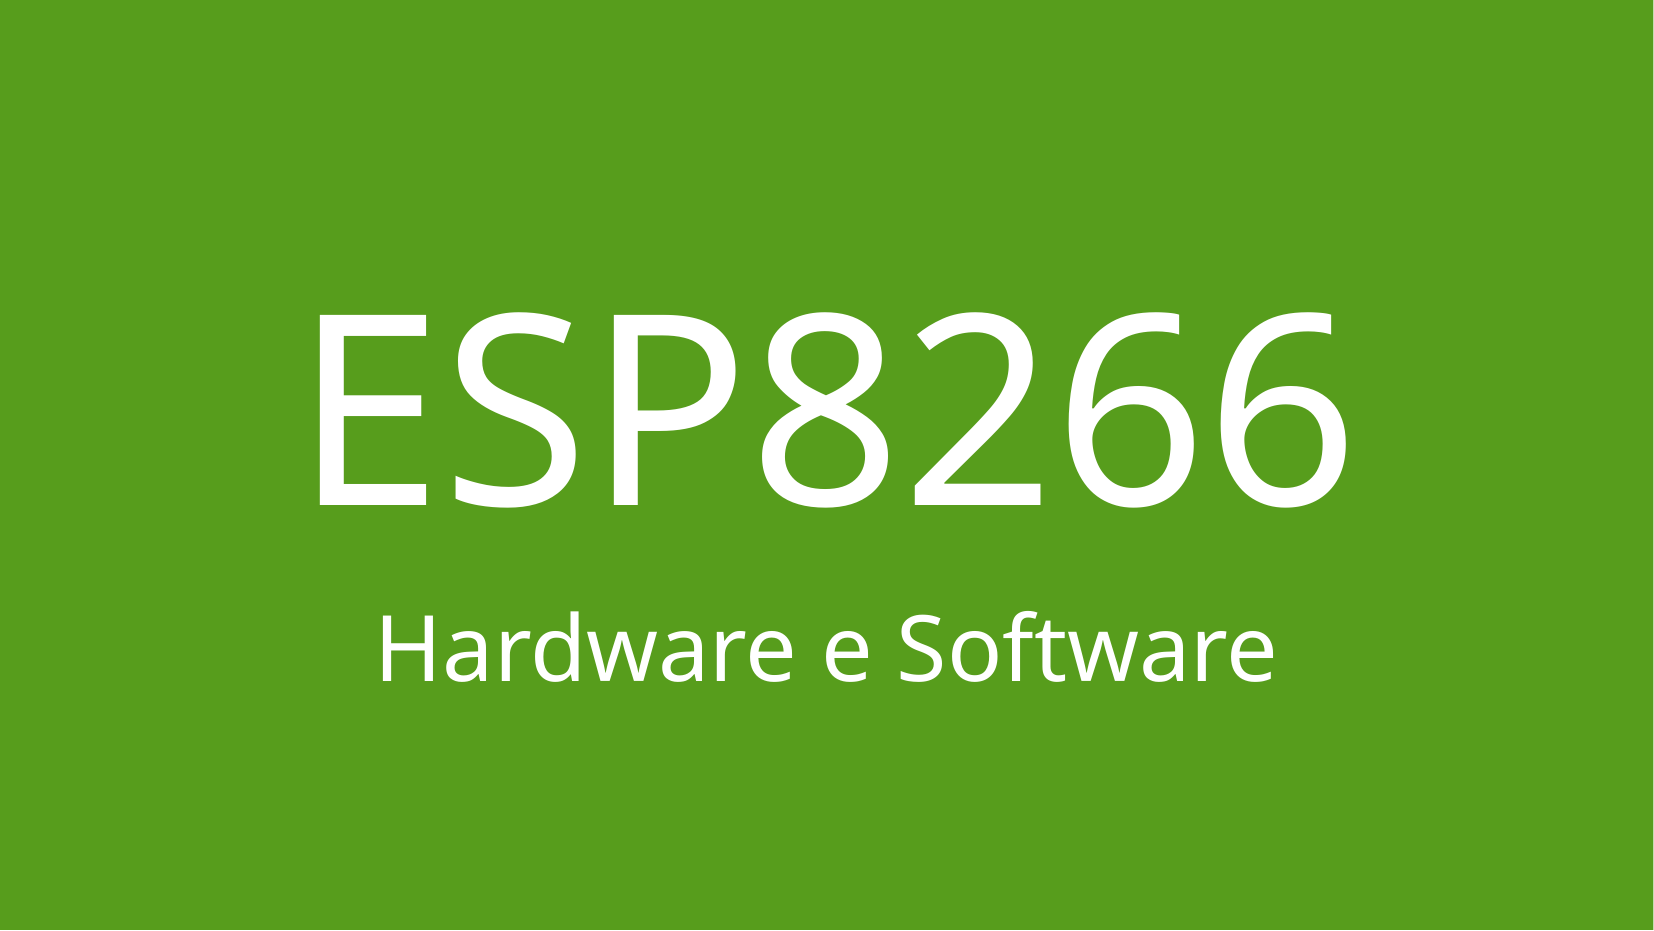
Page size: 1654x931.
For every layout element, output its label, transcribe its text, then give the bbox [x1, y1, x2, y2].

title ESP8266 Hardware e Software [82, 285, 1571, 644]
